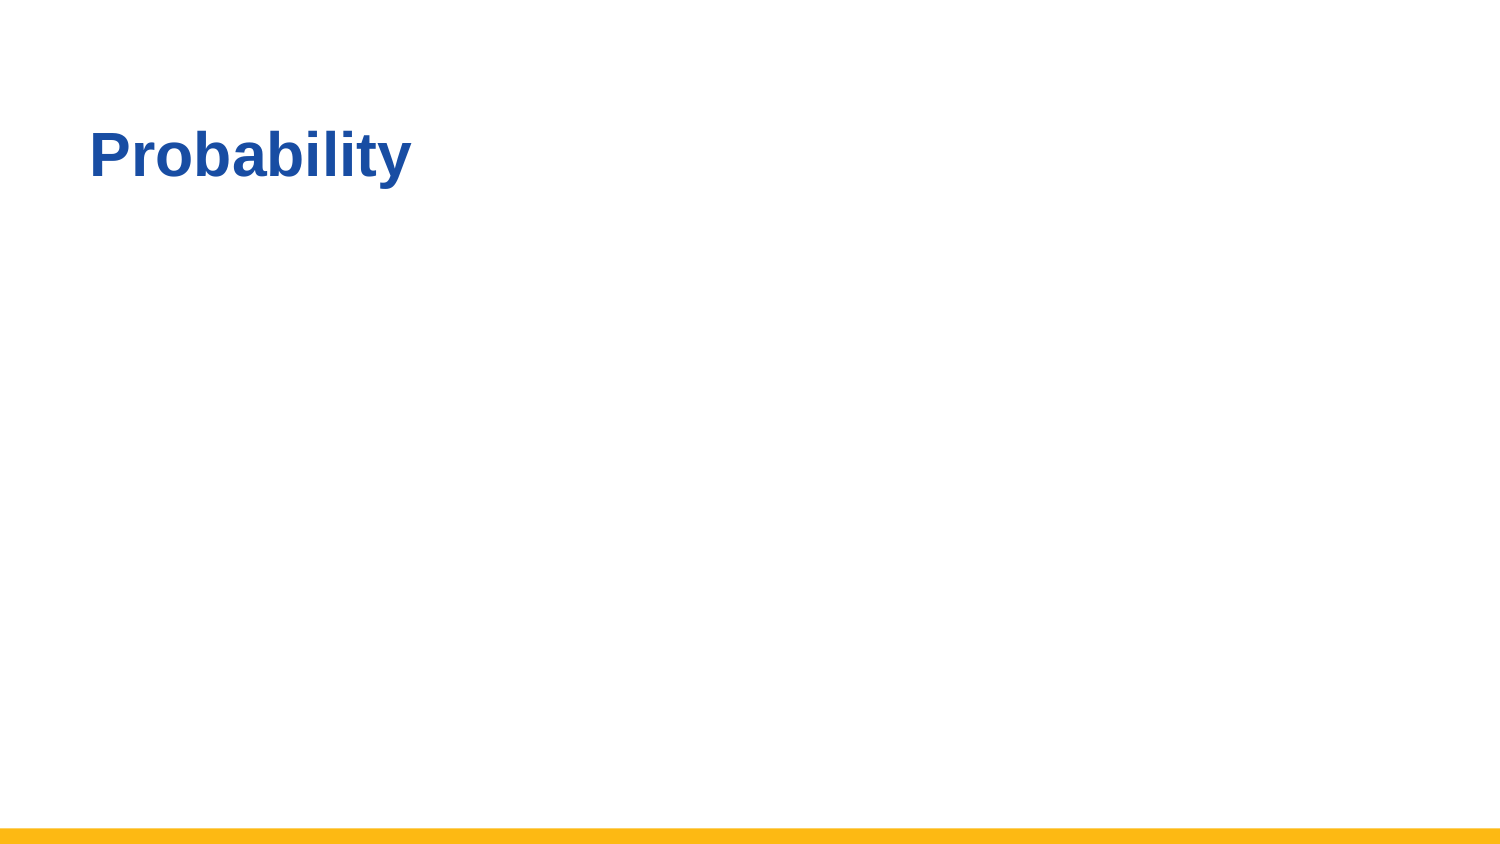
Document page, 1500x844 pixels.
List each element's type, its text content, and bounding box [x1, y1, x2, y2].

text_box Probability [74, 0, 1425, 197]
